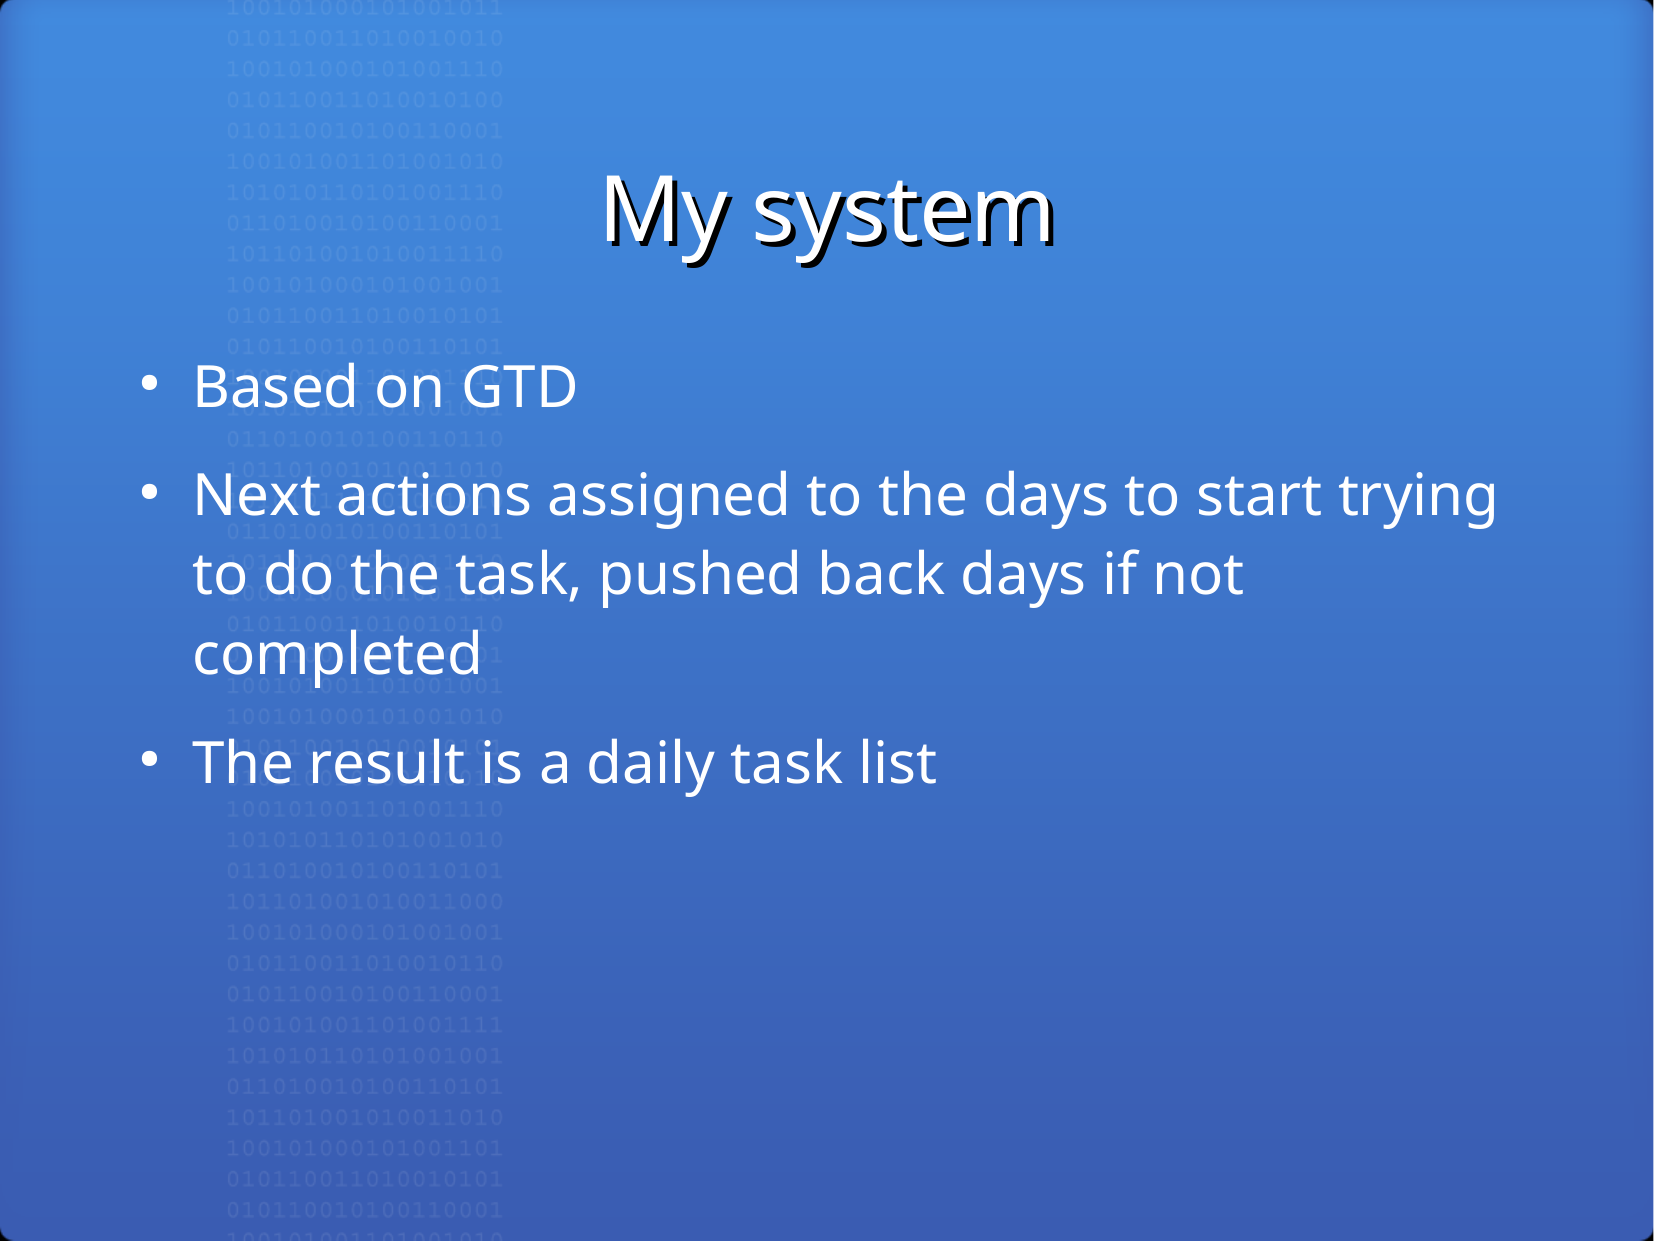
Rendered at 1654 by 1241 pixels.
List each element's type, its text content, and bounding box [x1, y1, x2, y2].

title My system [121, 102, 1534, 310]
picture [0, 0, 1654, 1241]
list Based on GTD Next actions assigned to the days to start trying to do the task, pushed back days if not completed The result is a daily task list [121, 344, 1534, 1127]
